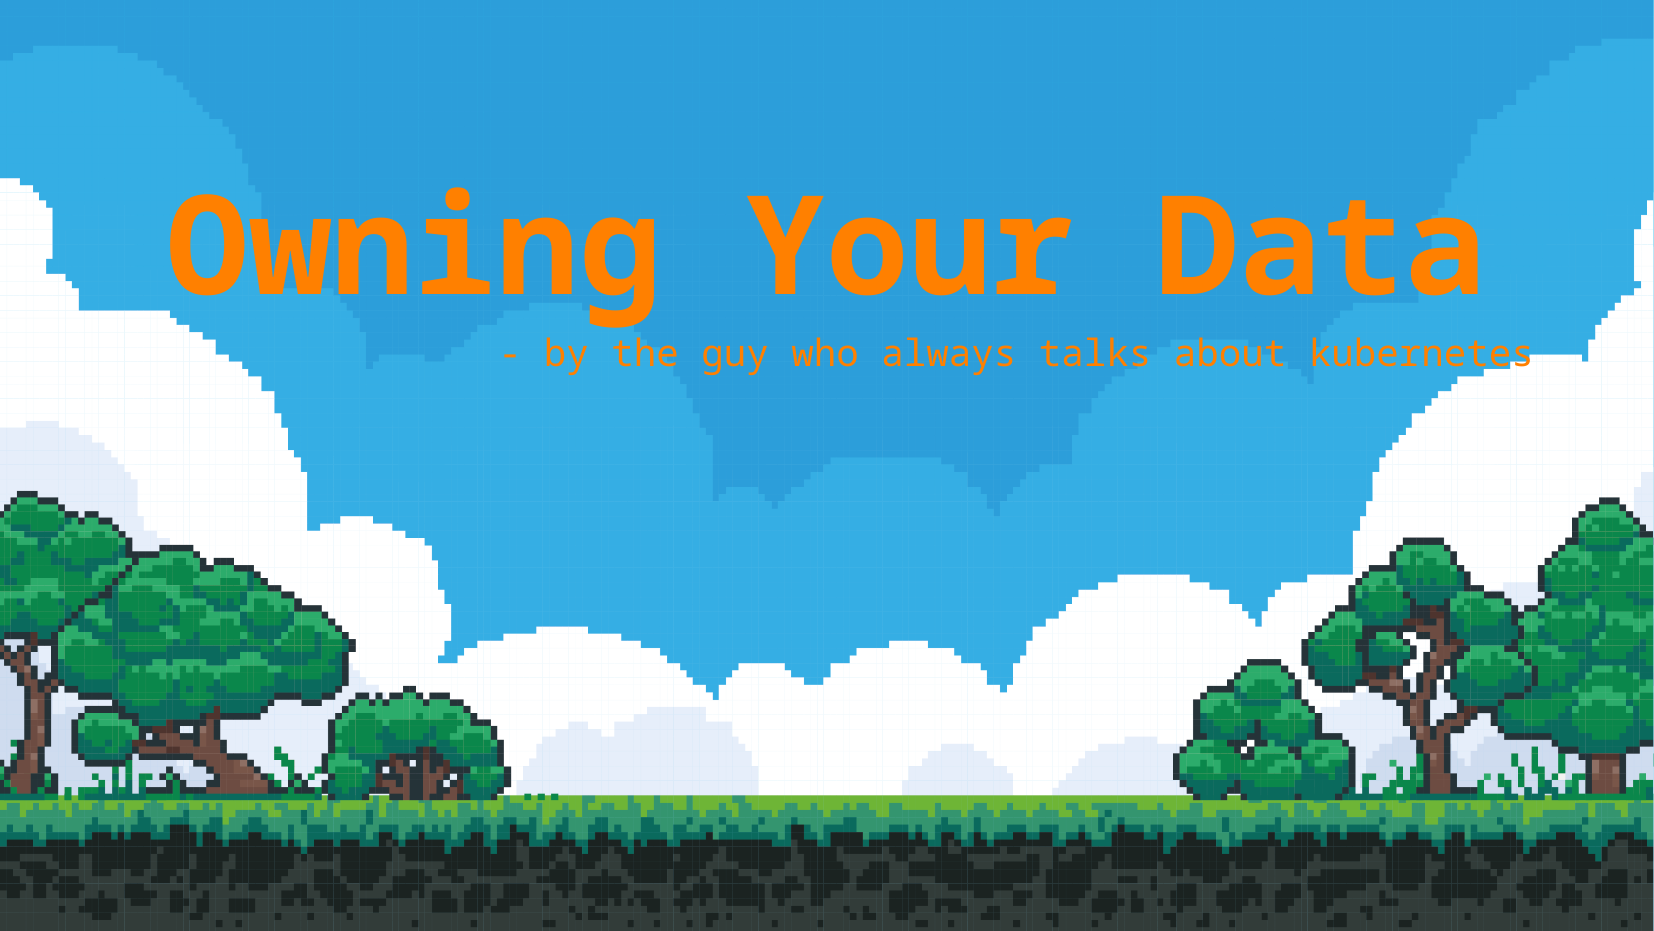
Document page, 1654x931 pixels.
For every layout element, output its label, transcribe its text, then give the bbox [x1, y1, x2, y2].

text_box - by the guy who always talks about kubernetes [484, 318, 1654, 409]
picture [0, 0, 1654, 931]
title Owning Your Data [82, 163, 1571, 319]
